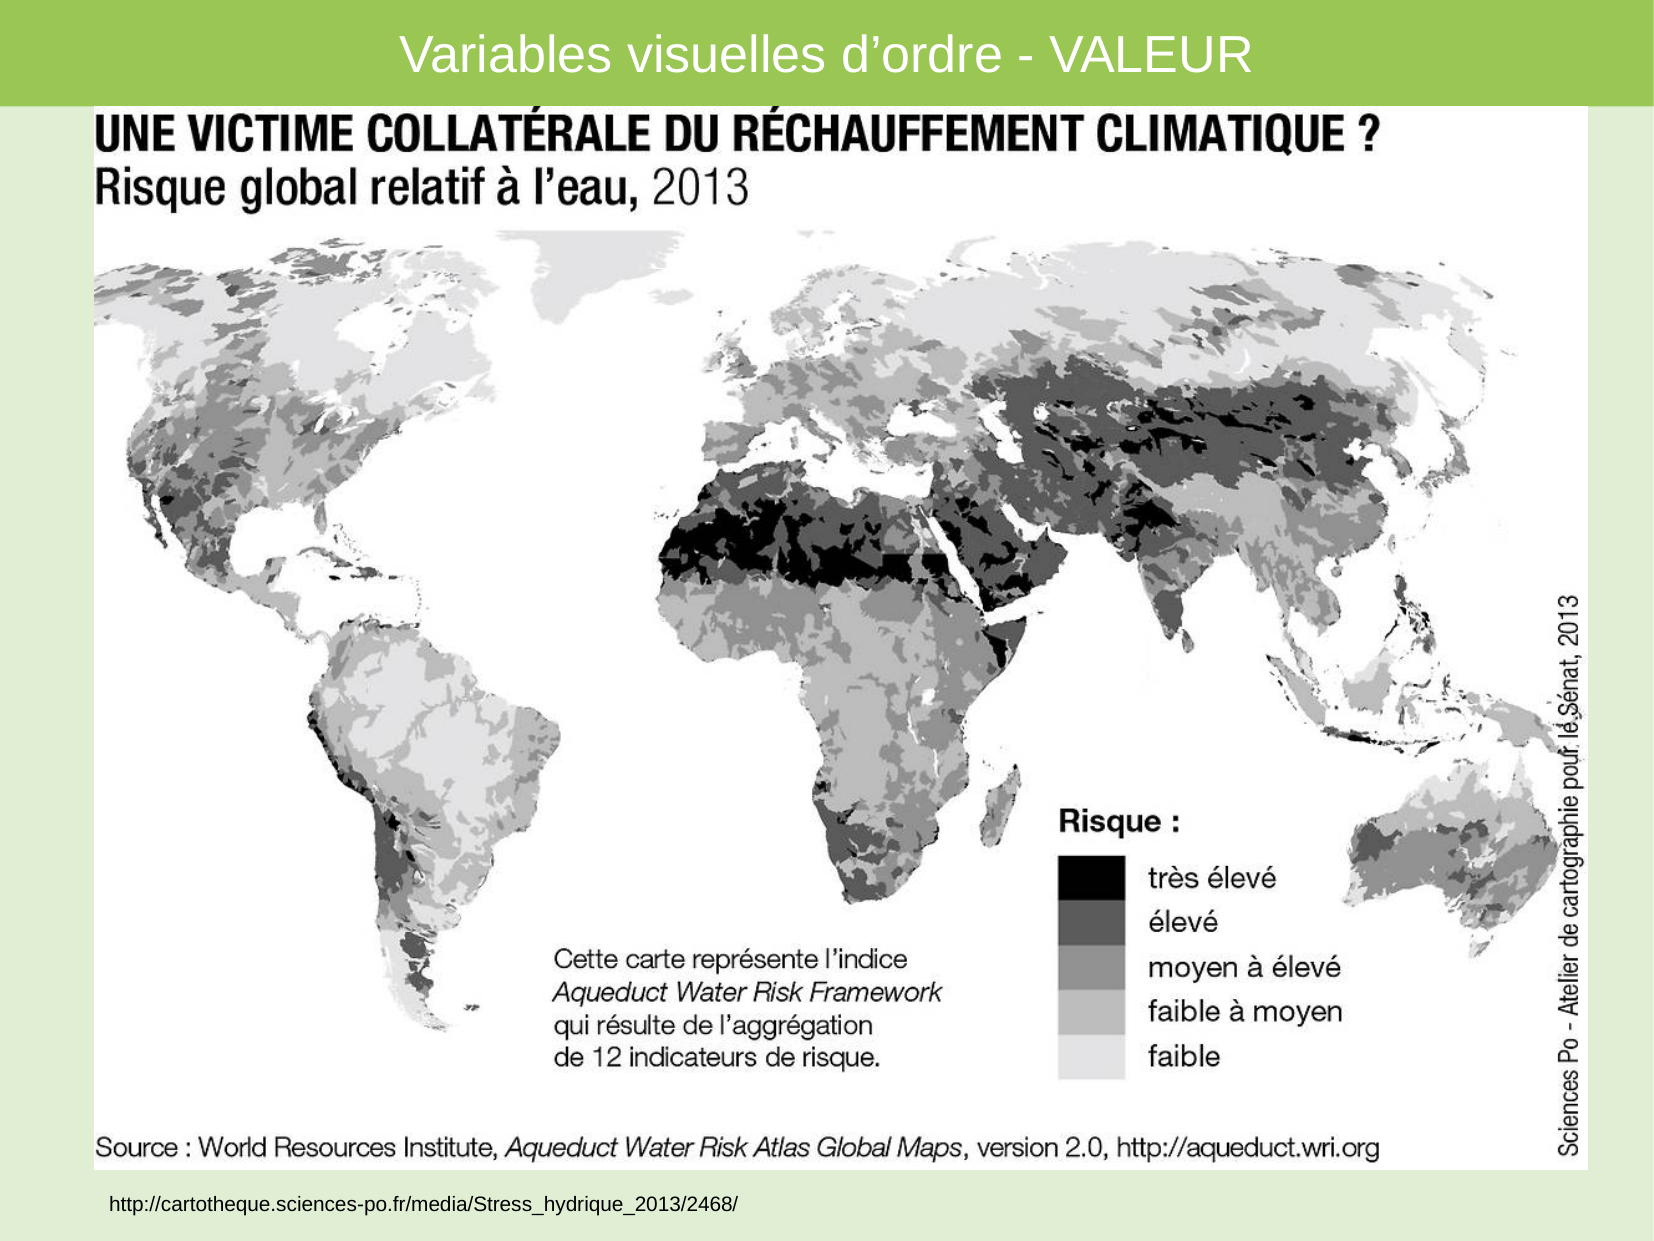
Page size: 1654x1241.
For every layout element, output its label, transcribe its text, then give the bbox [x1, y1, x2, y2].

picture [94, 106, 1588, 1170]
title Variables visuelles d’ordre - VALEUR [82, 19, 1571, 89]
text_box http://cartotheque.sciences-po.fr/media/Stress_hydrique_2013/2468/ [94, 1185, 1520, 1229]
